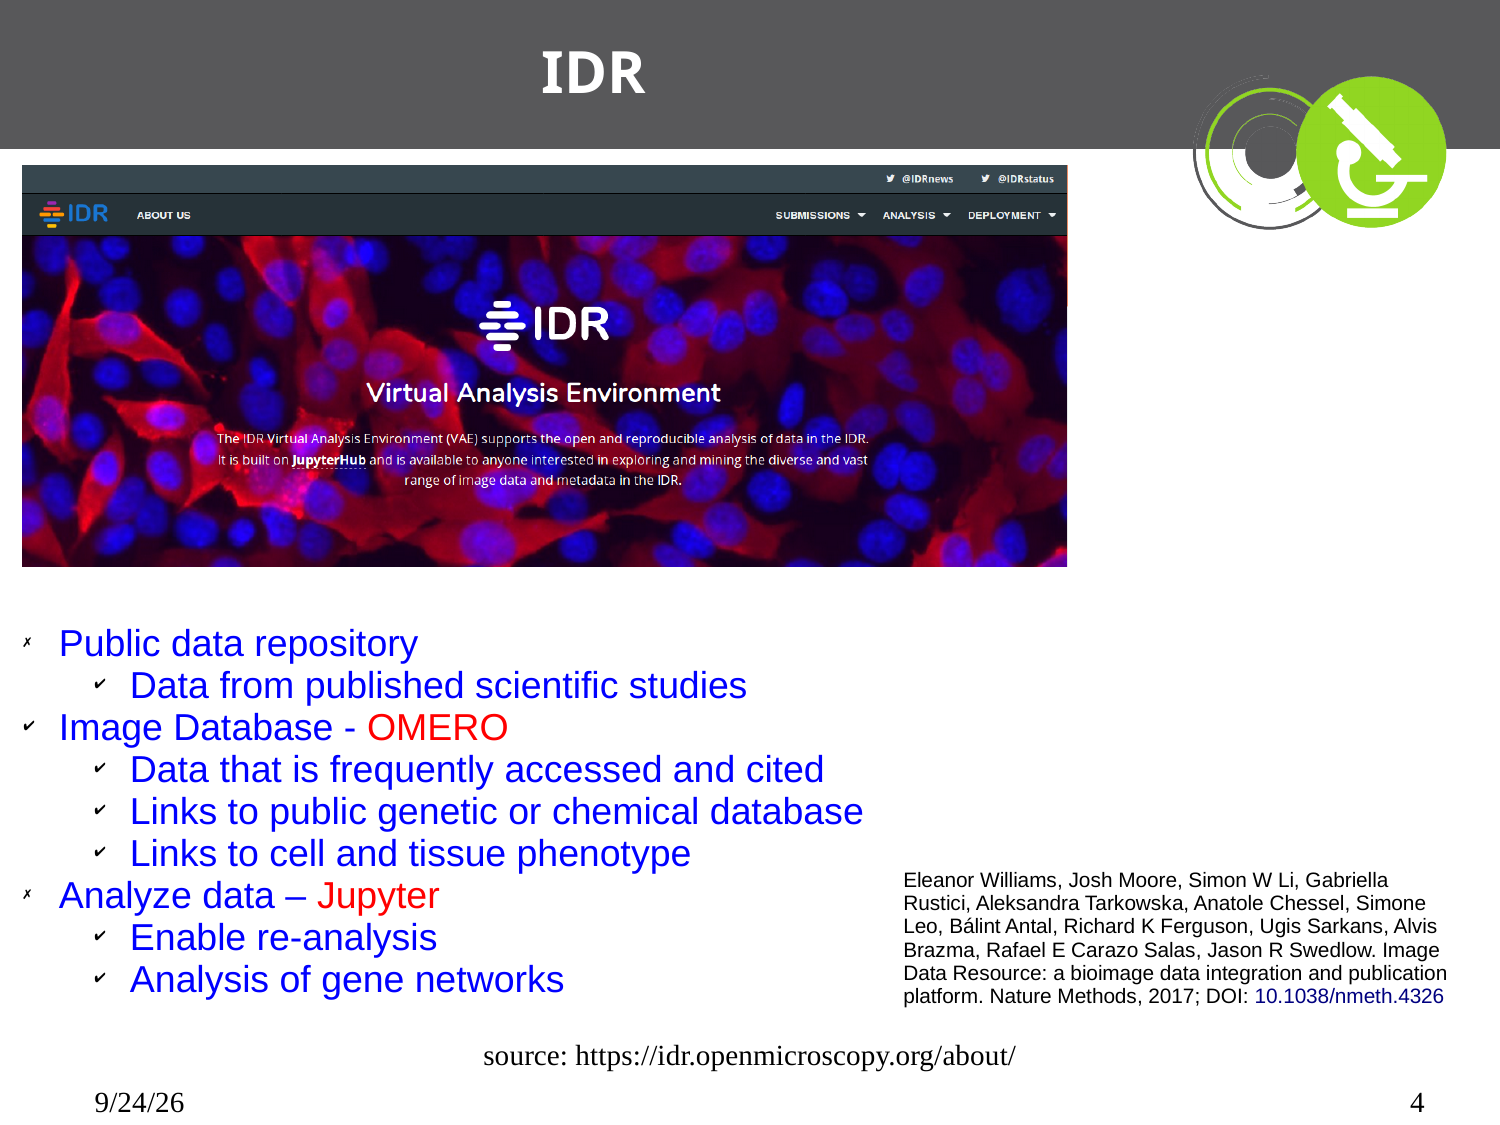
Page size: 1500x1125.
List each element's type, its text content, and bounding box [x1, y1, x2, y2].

picture [22, 165, 1068, 567]
text_box Eleanor Williams, Josh Moore, Simon W Li, Gabriella Rustici, Aleksandra Tarkowska, Anatole Chessel, Simone Leo, Bálint Antal, Richard K Ferguson, Ugis Sarkans, Alvis Brazma, Rafael E Carazo Salas, Jason R Swedlow. Image Data Resource: a bioimage data integration and publication platform. Nature Methods, 2017; DOI: 10.1038/nmeth.4326 [888, 861, 1477, 1016]
title IDR [0, 0, 1189, 142]
subtitle Public data repository Data from published scientific studies Image Database - OMERO Data that is frequently accessed and cited Links to public genetic or chemical database Links to cell and tissue phenotype Analyze data – Jupyter Enable re-analysis Analysis of gene networks [23, 622, 1385, 1075]
picture [1188, 69, 1453, 236]
